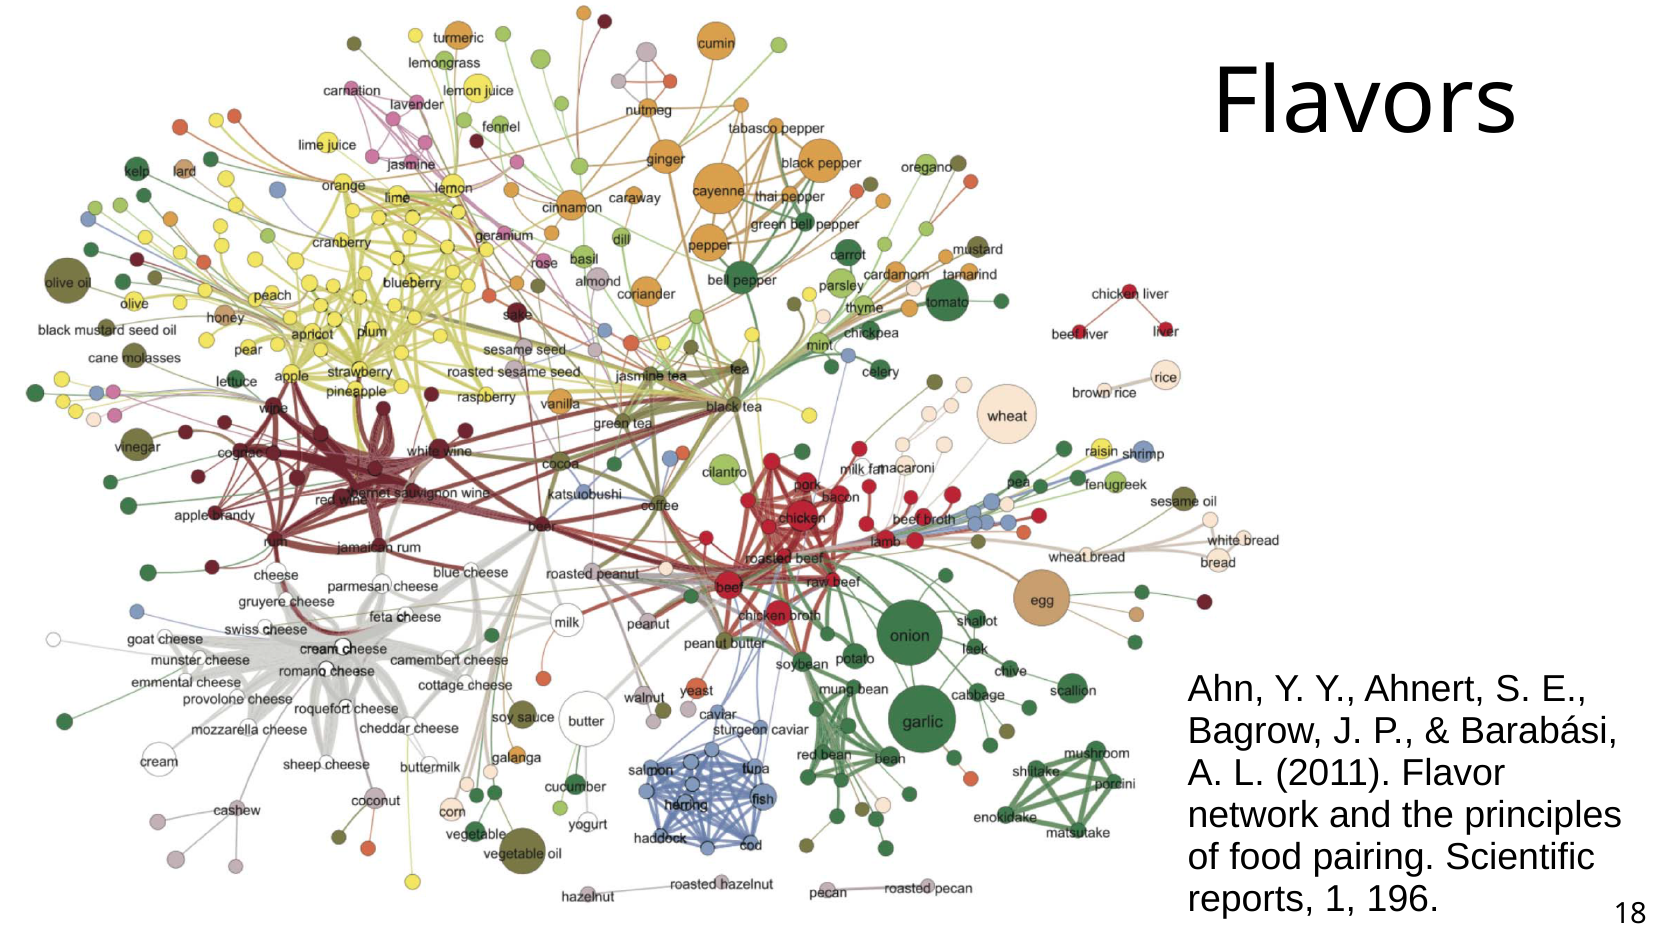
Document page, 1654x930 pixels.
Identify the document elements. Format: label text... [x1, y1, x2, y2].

title Flavors [1110, 15, 1621, 181]
text_box Ahn, Y. Y., Ahnert, S. E., Bagrow, J. P., & Barabási, A. L. (2011). Flavor network and the principles of food pairing. Scientific reports, 1, 196. [1173, 660, 1653, 930]
picture [5, 0, 1291, 922]
